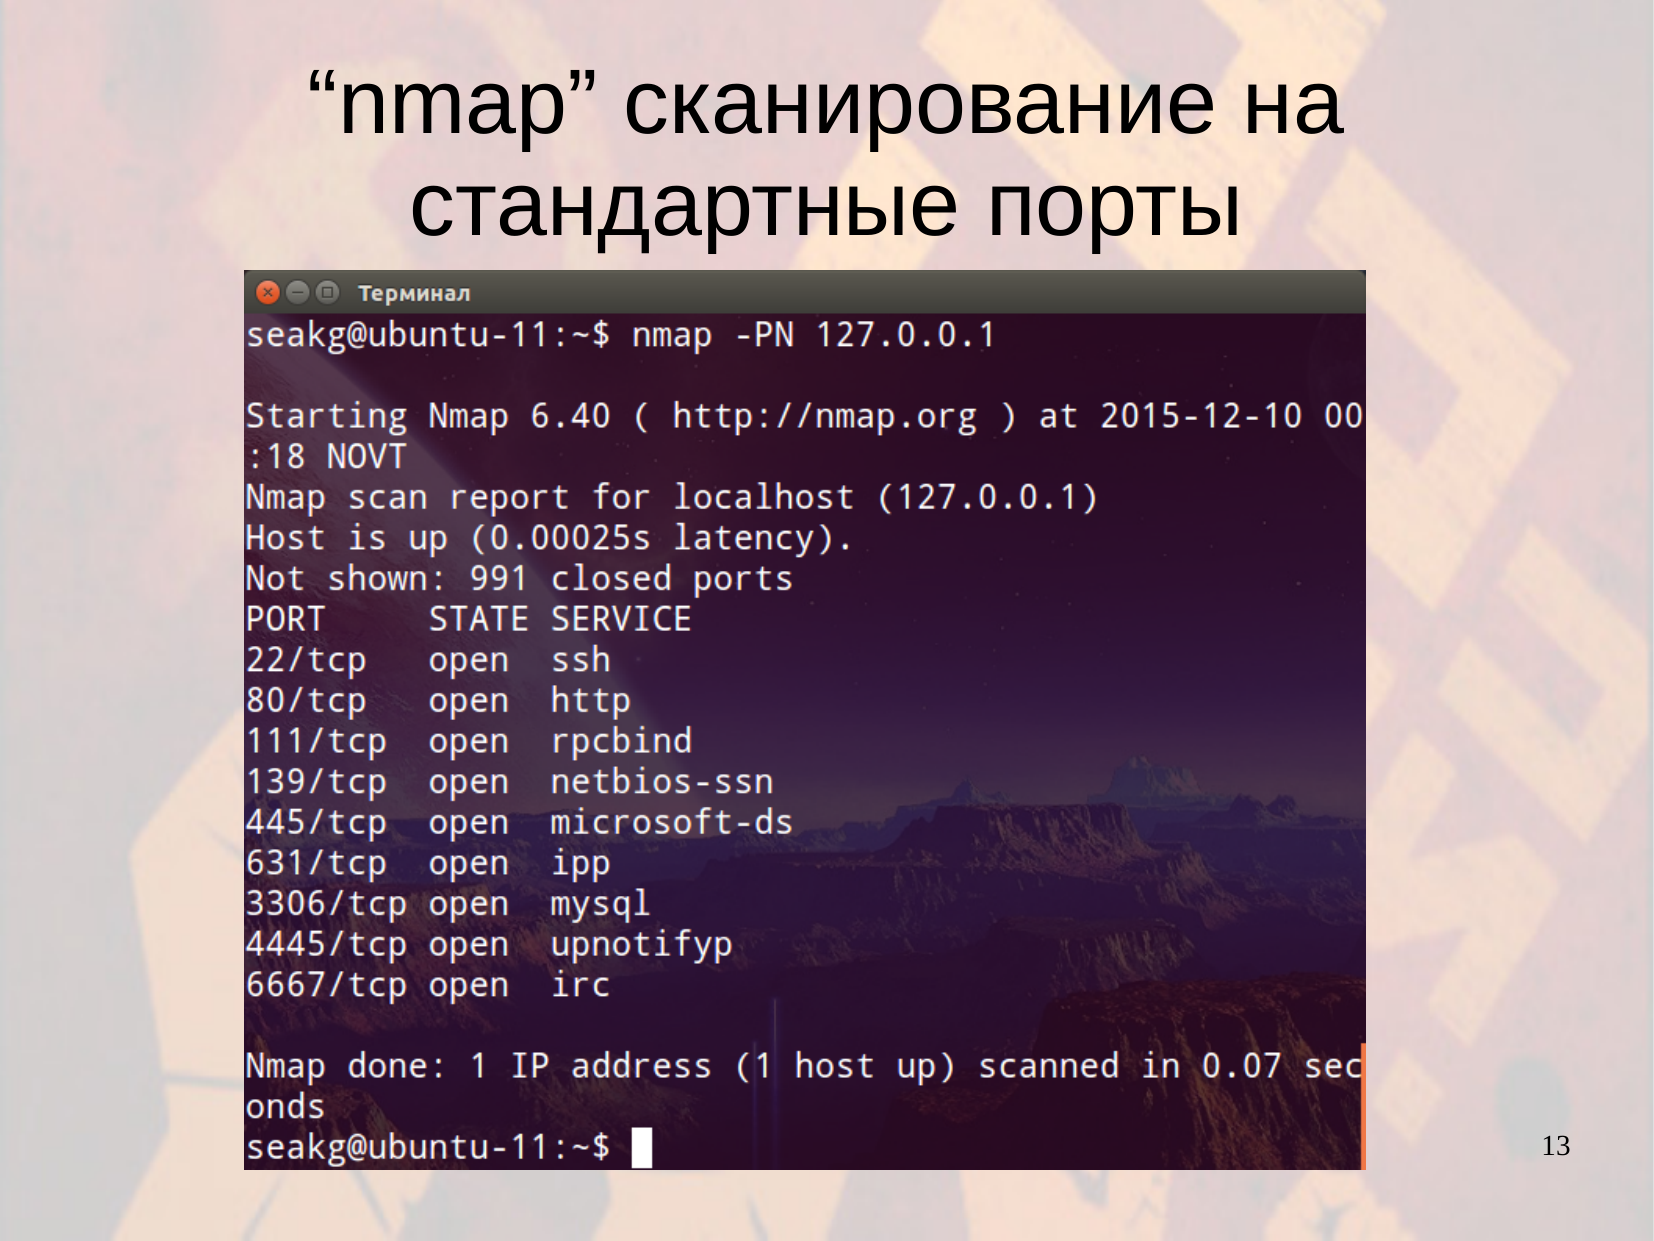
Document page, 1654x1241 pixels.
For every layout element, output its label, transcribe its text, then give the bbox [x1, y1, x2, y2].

picture [0, 0, 1654, 1241]
title “nmap” сканирование на стандартные порты [82, 49, 1571, 257]
